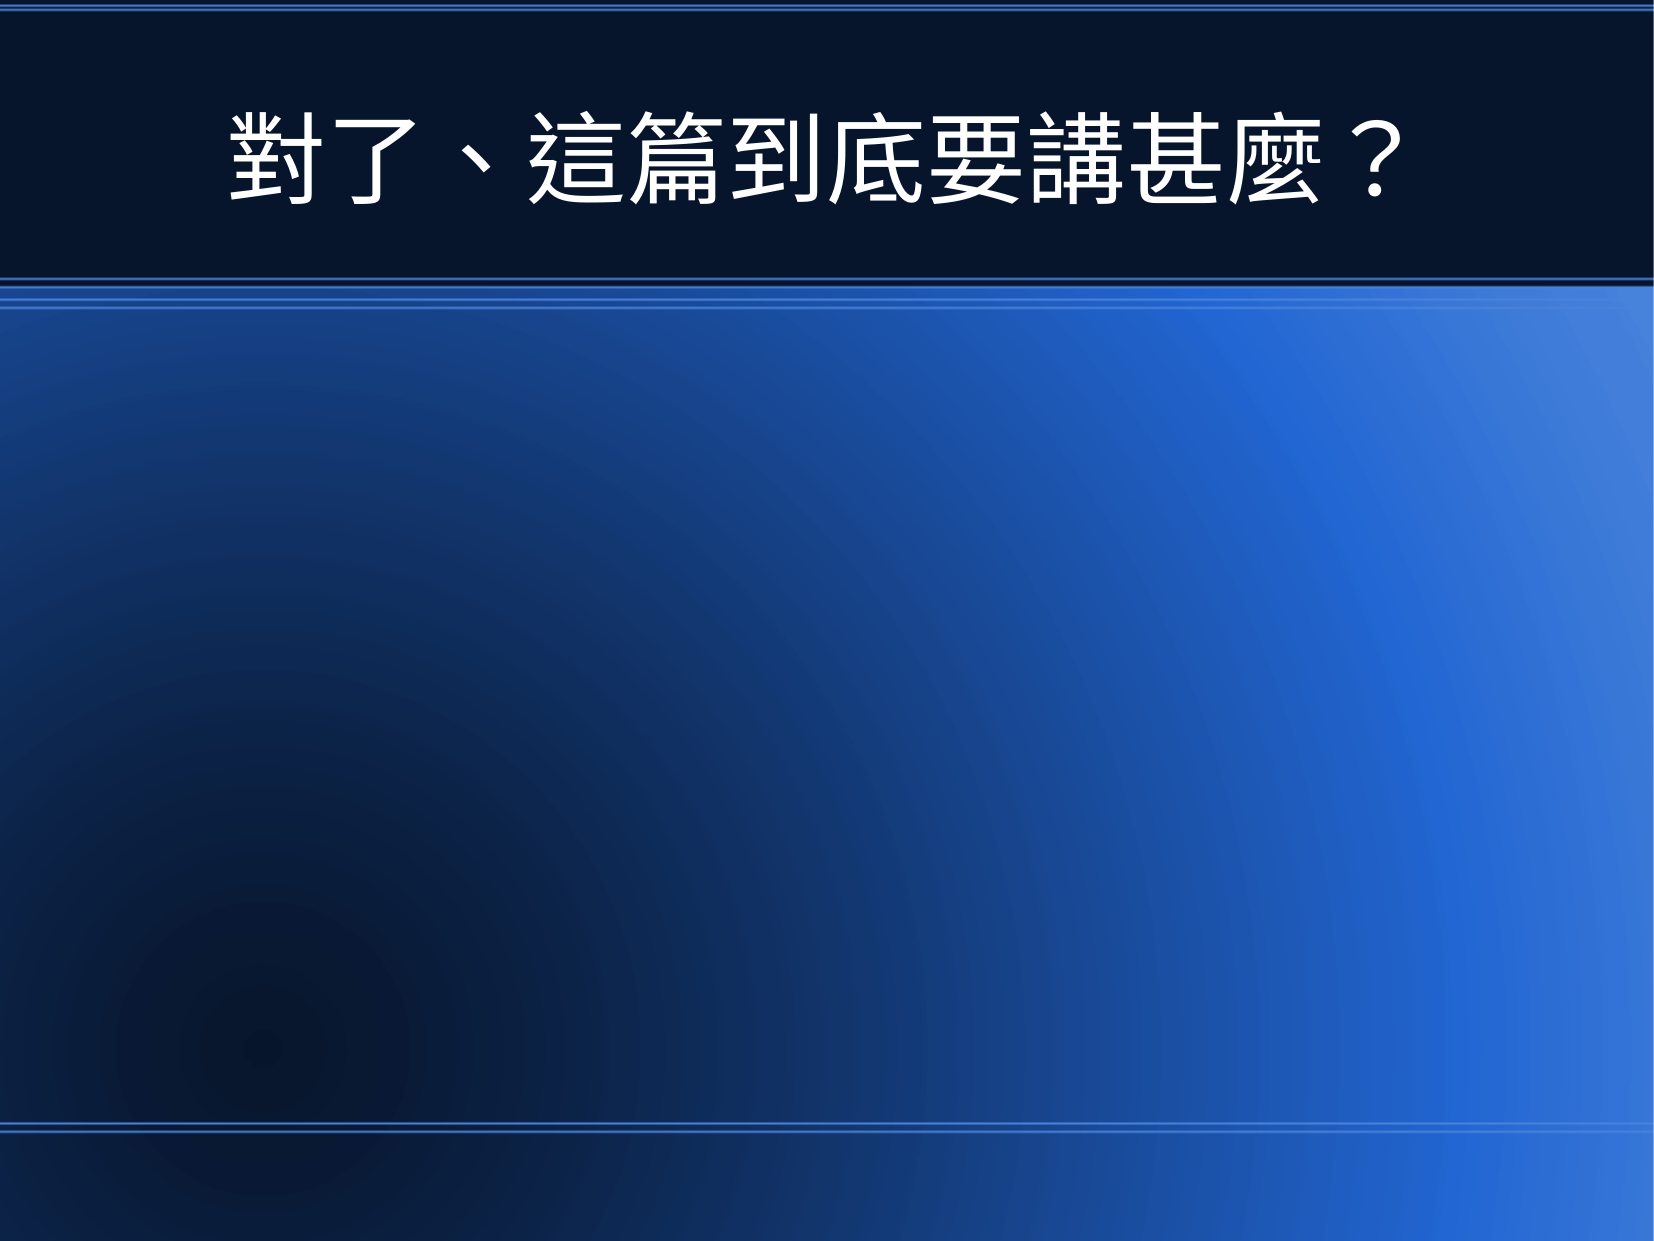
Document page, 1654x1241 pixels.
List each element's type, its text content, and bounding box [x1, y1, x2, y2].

picture [0, 0, 1654, 1241]
title 對了、這篇到底要講甚麼？ [82, 49, 1571, 257]
